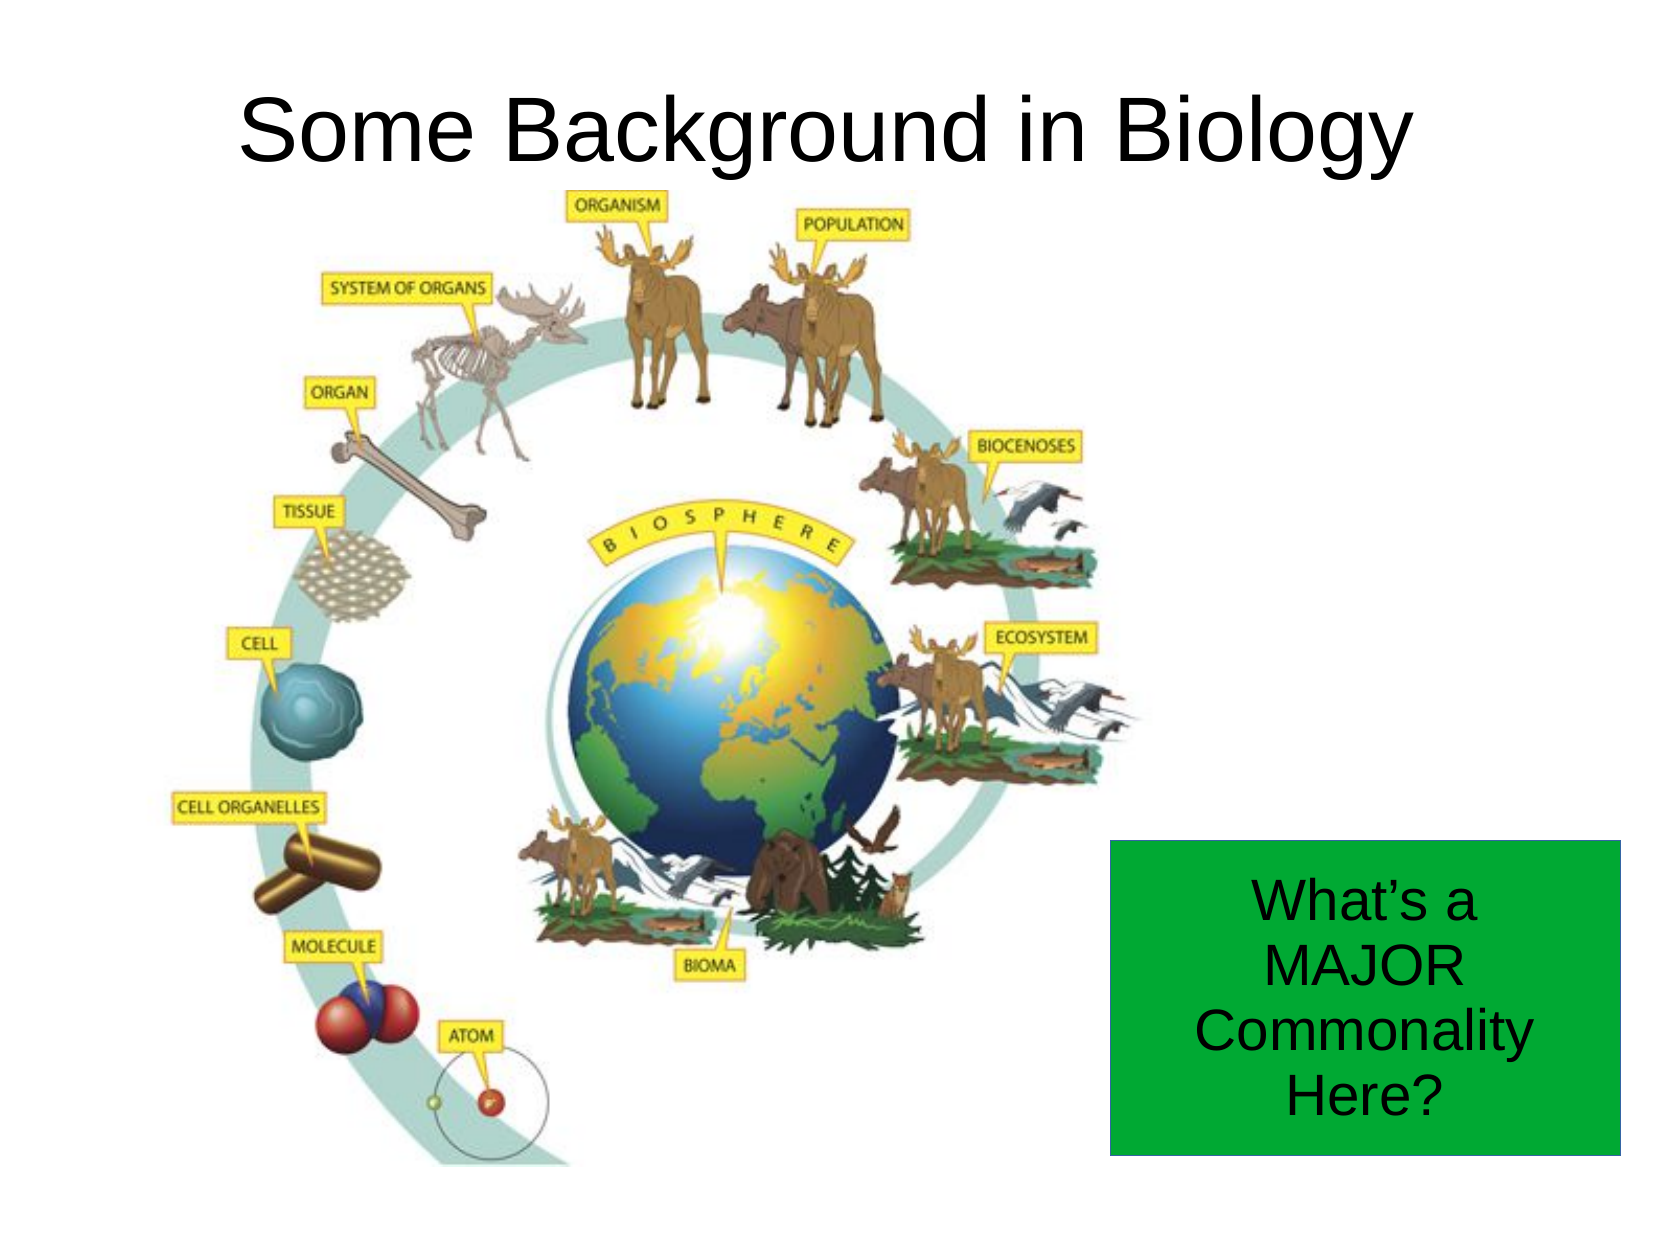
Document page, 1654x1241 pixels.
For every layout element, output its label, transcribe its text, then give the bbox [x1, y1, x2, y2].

title Some Background in Biology [82, 25, 1571, 233]
picture [0, 190, 1445, 1167]
text_box What’s a MAJOR Commonality Here? [1110, 840, 1621, 1156]
